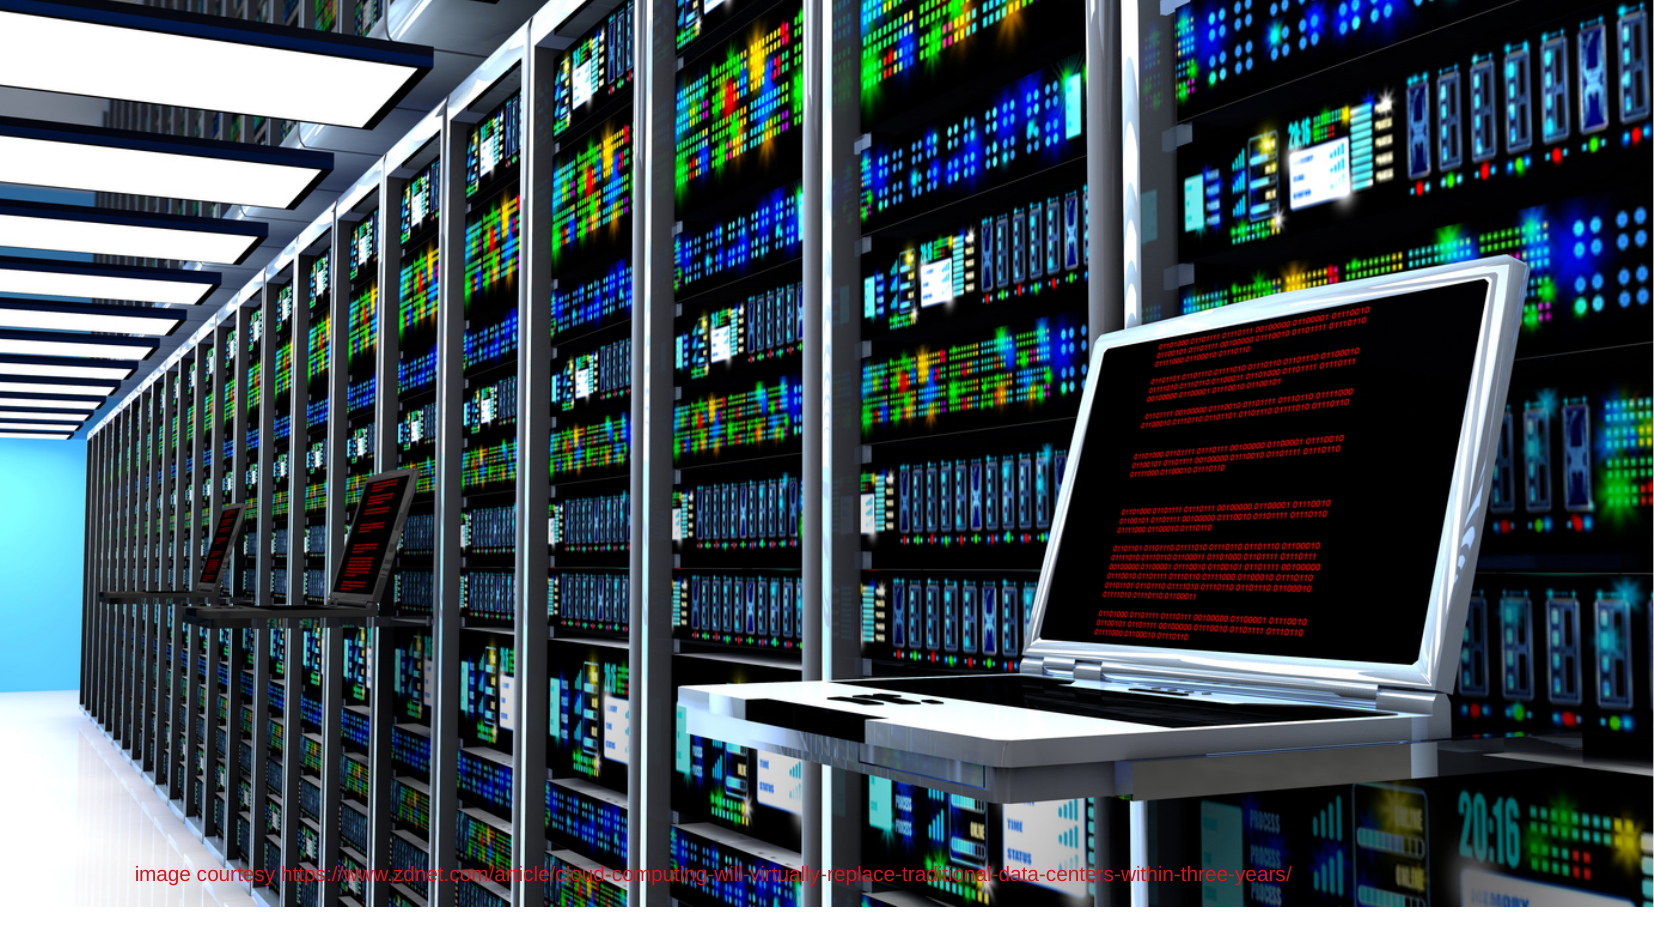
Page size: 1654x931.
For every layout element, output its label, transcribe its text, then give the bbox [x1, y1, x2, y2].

picture [0, 0, 1654, 907]
text_box image courtesy https://www.zdnet.com/article/cloud-computing-will-virtually-replace-traditional-data-centers-within-three-years/ [120, 855, 1307, 894]
